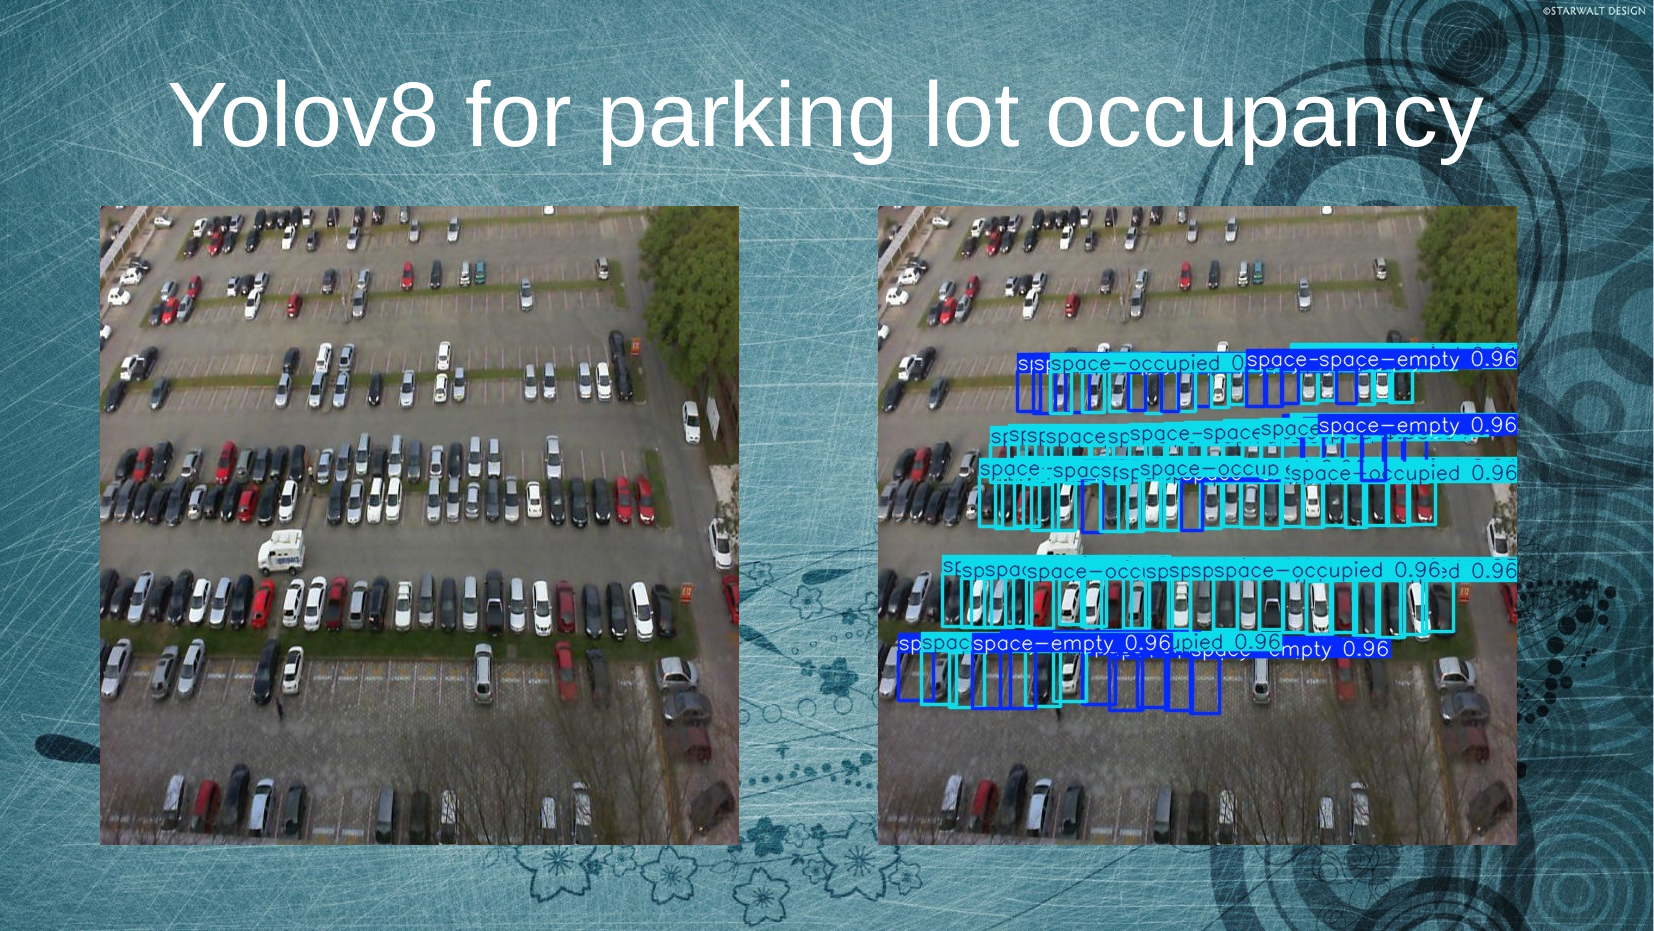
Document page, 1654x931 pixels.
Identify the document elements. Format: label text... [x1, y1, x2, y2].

title Yolov8 for parking lot occupancy [82, 37, 1571, 193]
picture [0, 0, 1654, 931]
